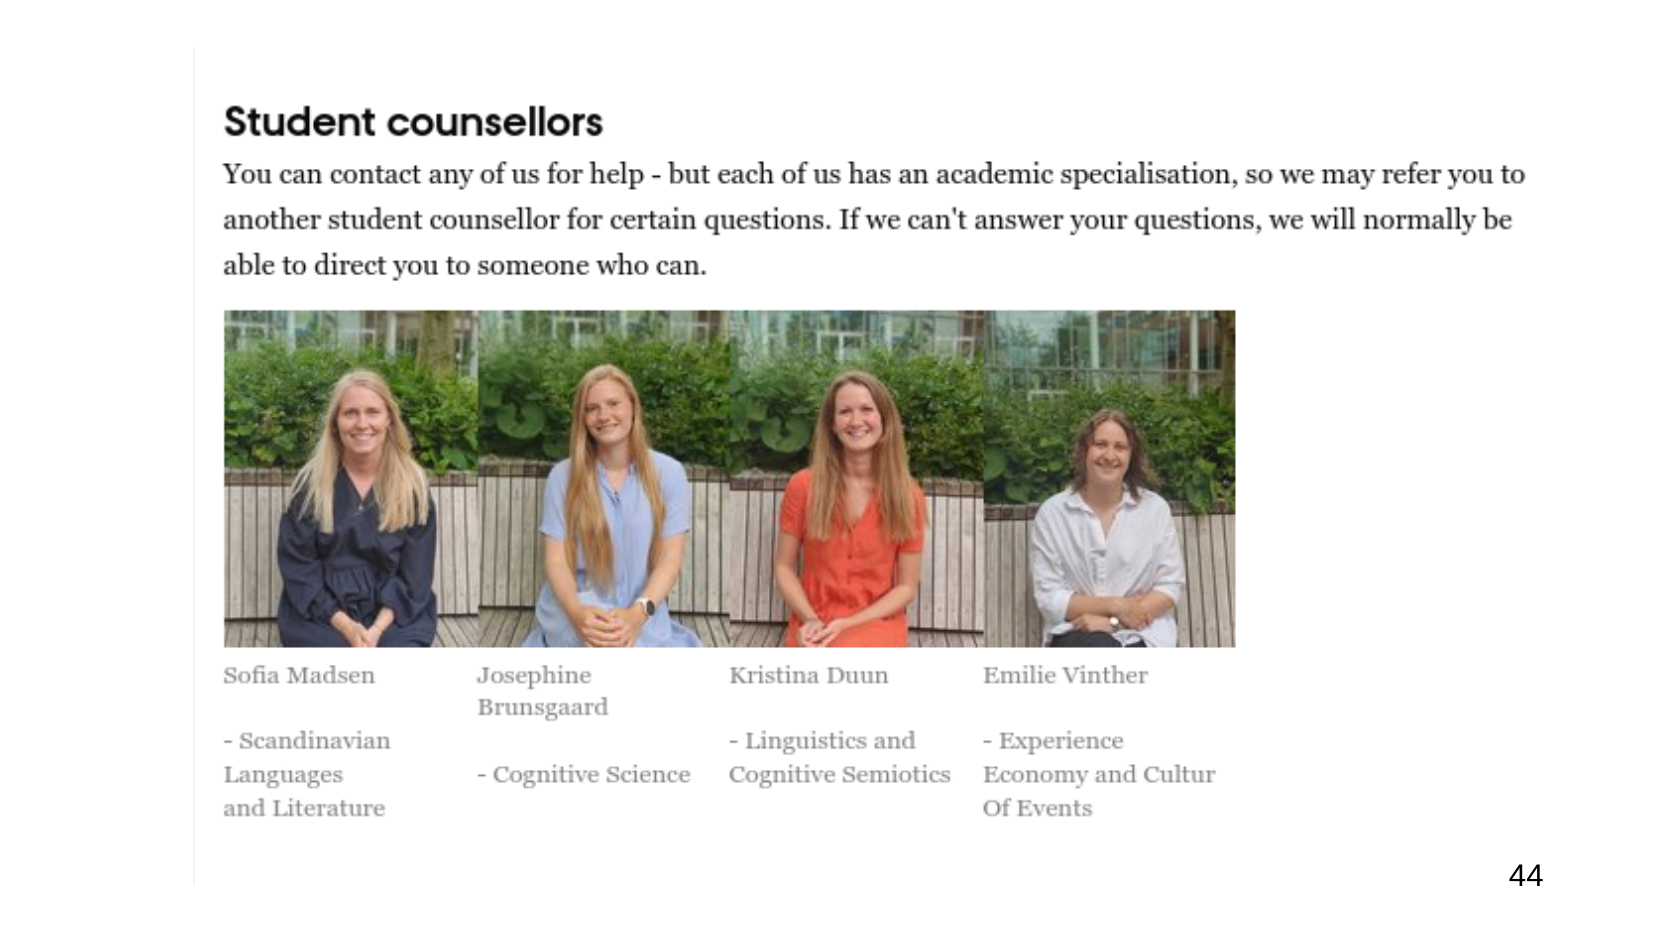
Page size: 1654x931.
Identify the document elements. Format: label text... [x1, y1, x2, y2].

picture [193, 47, 1571, 886]
text_box <nummer> [1494, 850, 1654, 921]
